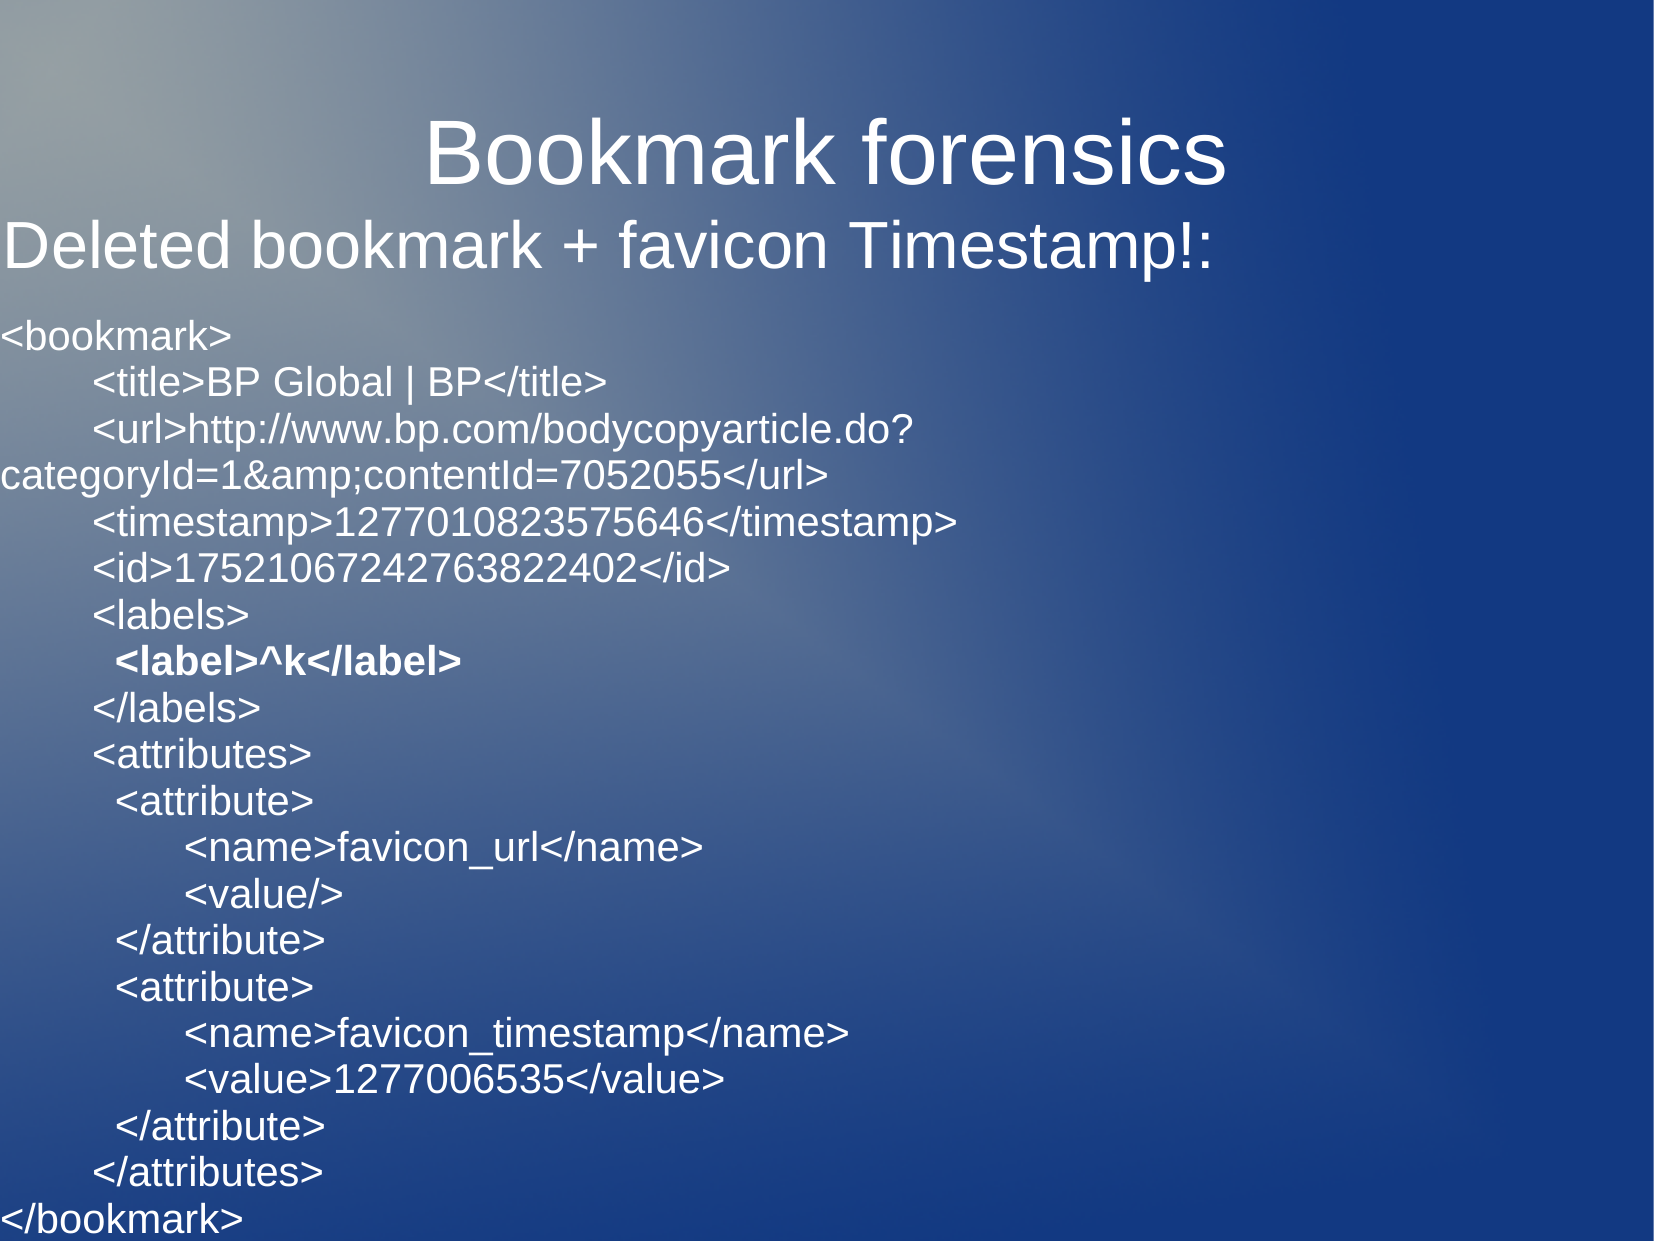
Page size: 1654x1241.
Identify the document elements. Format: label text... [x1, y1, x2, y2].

title Bookmark forensics [82, 49, 1571, 208]
list Deleted bookmark + favicon Timestamp!: <bookmark> <title>BP Global | BP</title> <url>http://www.bp.com/bodycopyarticle.do?categoryId=1&amp;contentId=7052055</url> <timestamp>1277010823575646</timestamp> <id>17521067242763822402</id> <labels> <label>^k</label> </labels> <attributes> <attribute> <name>favicon_url</name> <value/> </attribute> <attribute> <name>favicon_timestamp</name> <value>1277006535</value> </attribute> </attributes> </bookmark> [0, 208, 1576, 1241]
picture [0, 0, 1654, 1241]
